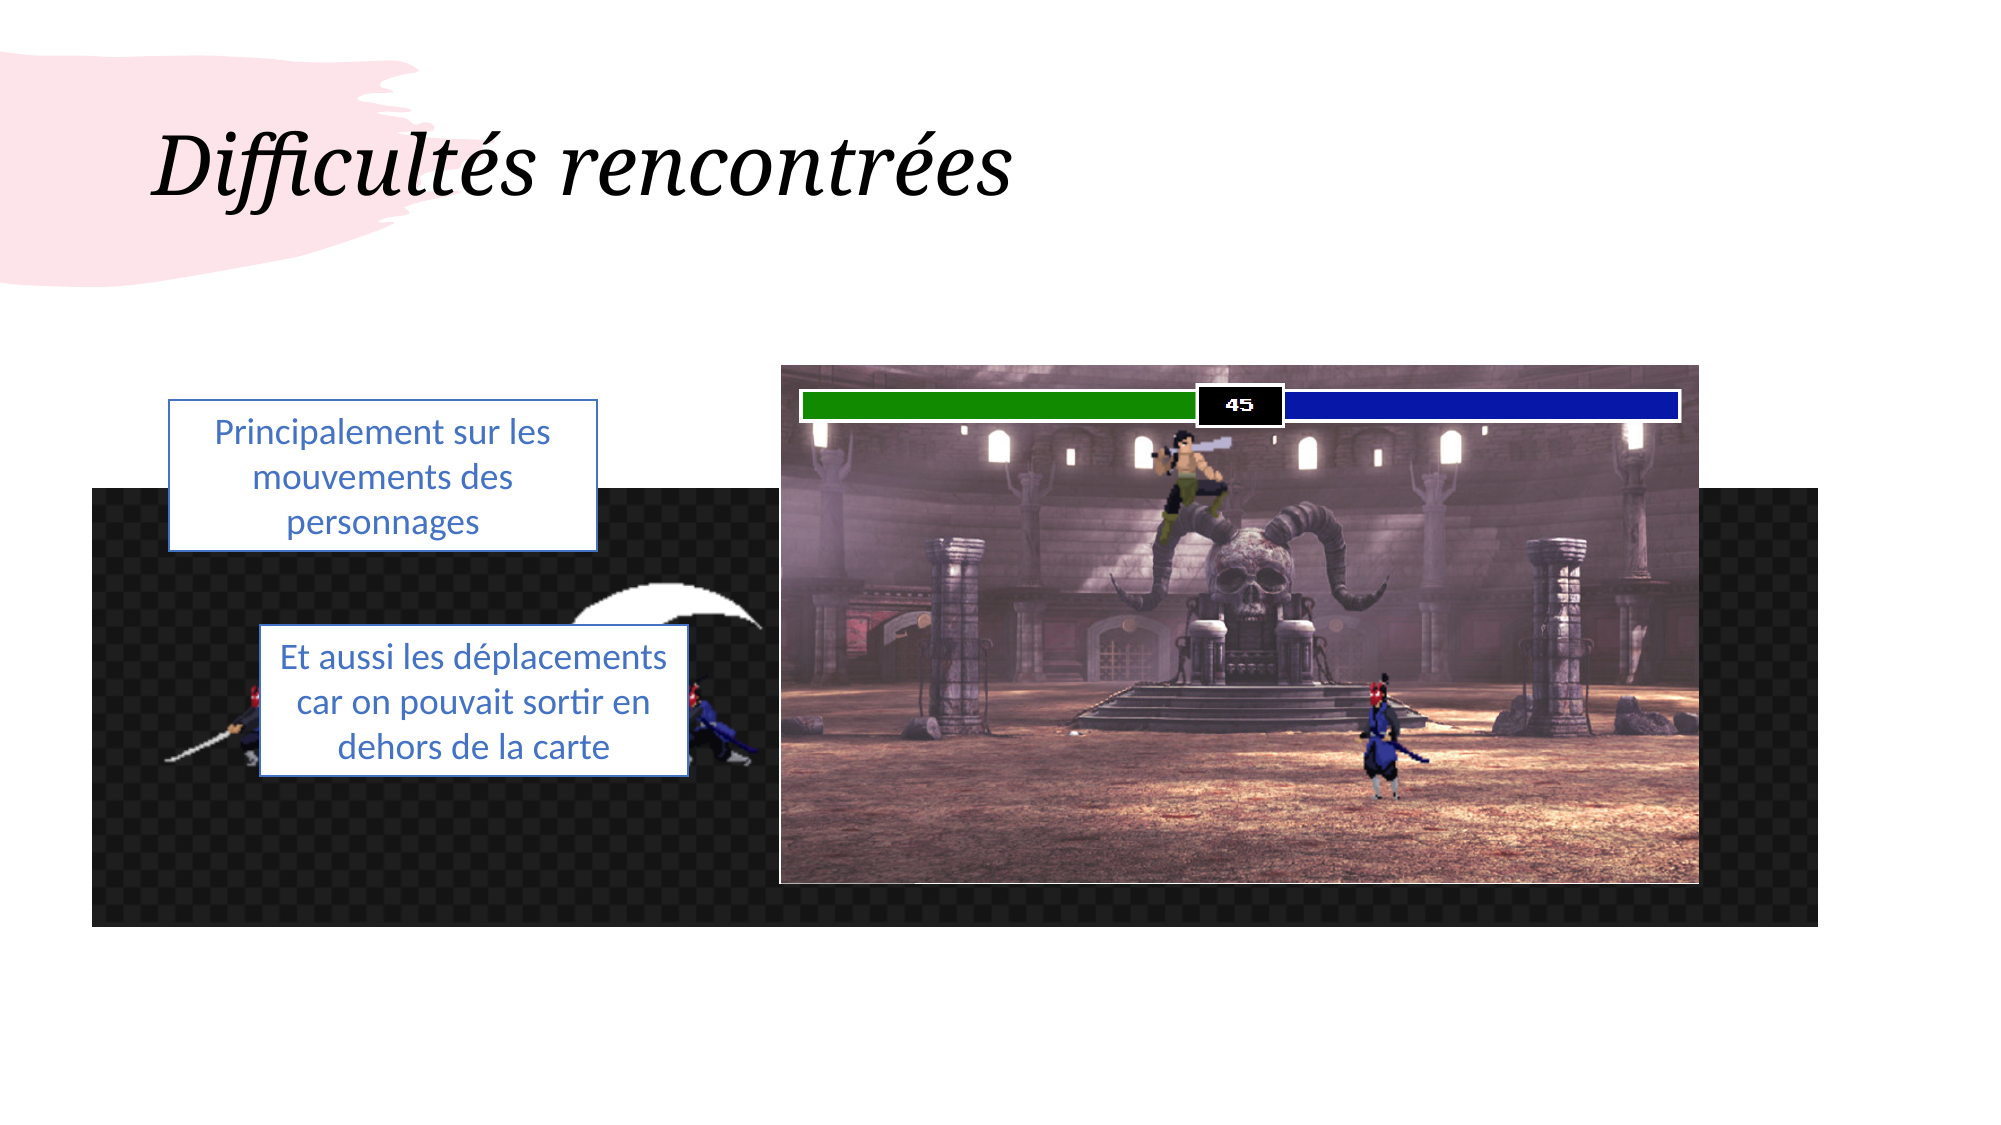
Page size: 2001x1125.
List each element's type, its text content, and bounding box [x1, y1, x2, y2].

title Difficultés rencontrées [137, 59, 1863, 278]
text_box Principalement sur les mouvements des personnages [168, 399, 598, 552]
text_box Et aussi les déplacements car on pouvait sortir en dehors de la carte [259, 624, 689, 777]
picture [92, 365, 1818, 927]
